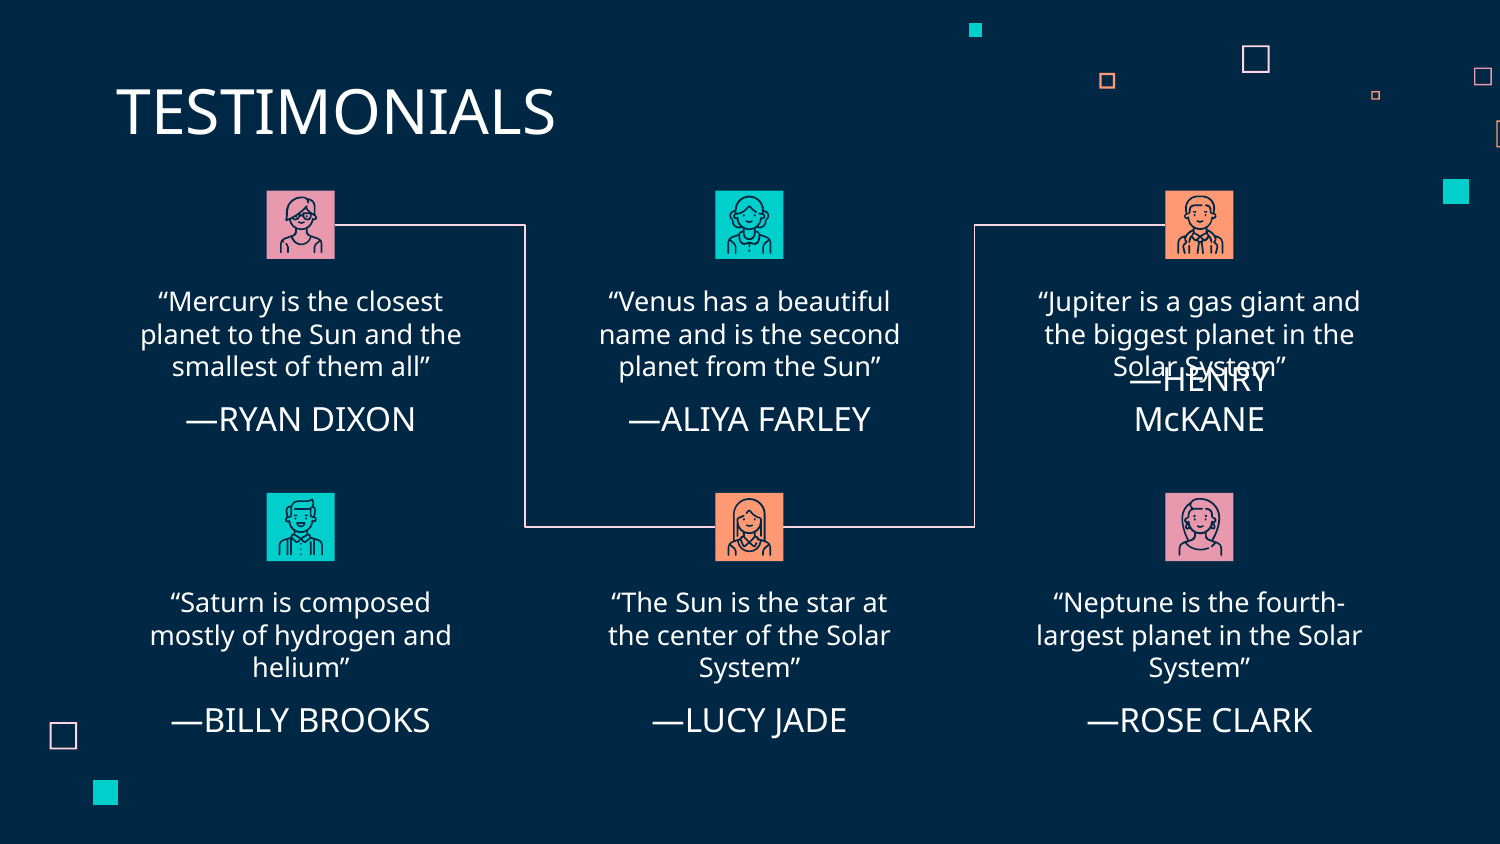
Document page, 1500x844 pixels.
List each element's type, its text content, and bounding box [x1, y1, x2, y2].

subtitle “The Sun is the star at the center of the Solar System” [579, 570, 920, 706]
subtitle “Jupiter is a gas giant and the biggest planet in the Solar System” [1013, 269, 1386, 405]
subtitle “Neptune is the fourth-largest planet in the Solar System” [1013, 570, 1386, 706]
title TESTIMONIALS [101, 67, 878, 163]
title —LUCY JADE [595, 706, 904, 754]
subtitle “Mercury is the closest planet to the Sun and the smallest of them all” [120, 269, 482, 405]
subtitle “Saturn is composed mostly of hydrogen and helium” [120, 570, 482, 706]
text_box [715, 492, 784, 562]
text_box [266, 190, 335, 259]
text_box [266, 492, 335, 562]
text_box [715, 190, 784, 259]
title —ALIYA FARLEY [595, 405, 904, 454]
subtitle “Venus has a beautiful name and is the second planet from the Sun” [568, 269, 930, 405]
title —ROSE CLARK [1045, 706, 1354, 754]
text_box [1165, 190, 1234, 259]
title —RYAN DIXON [146, 405, 456, 454]
text_box [1165, 492, 1234, 562]
title —HENRY McKANE [1045, 405, 1354, 454]
title —BILLY BROOKS [146, 706, 456, 754]
